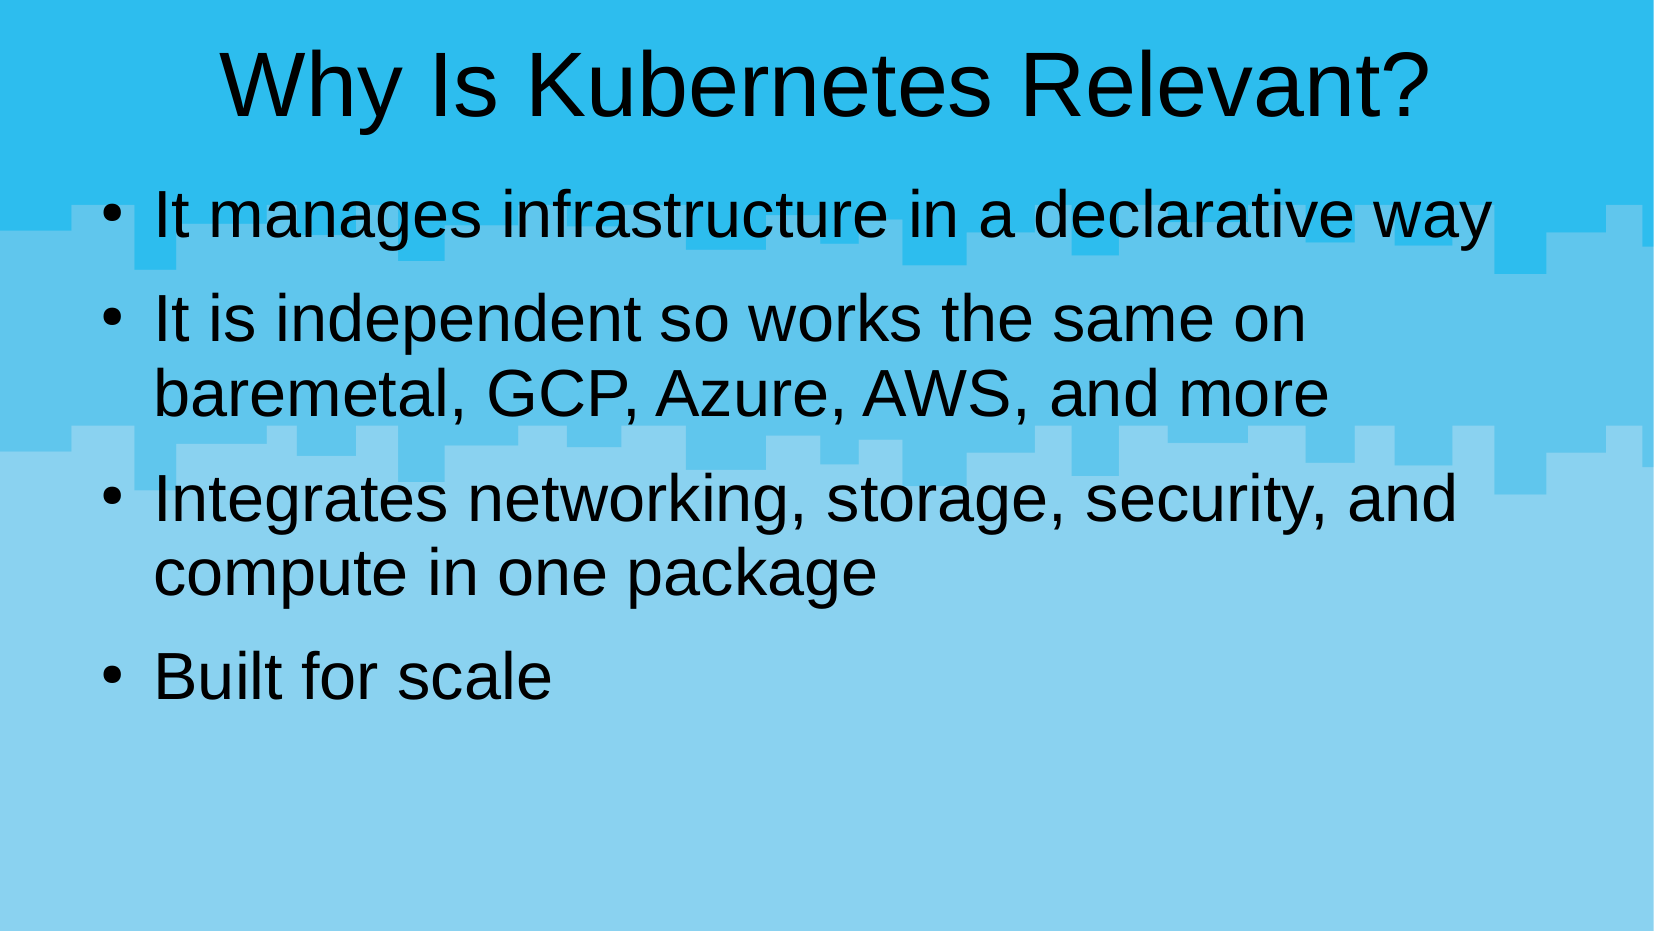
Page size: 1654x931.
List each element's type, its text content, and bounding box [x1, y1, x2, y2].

list It manages infrastructure in a declarative way It is independent so works the same on baremetal, GCP, Azure, AWS, and more Integrates networking, storage, security, and compute in one package Built for scale [82, 177, 1571, 827]
title Why Is Kubernetes Relevant? [82, 7, 1571, 163]
picture [0, 0, 1654, 931]
